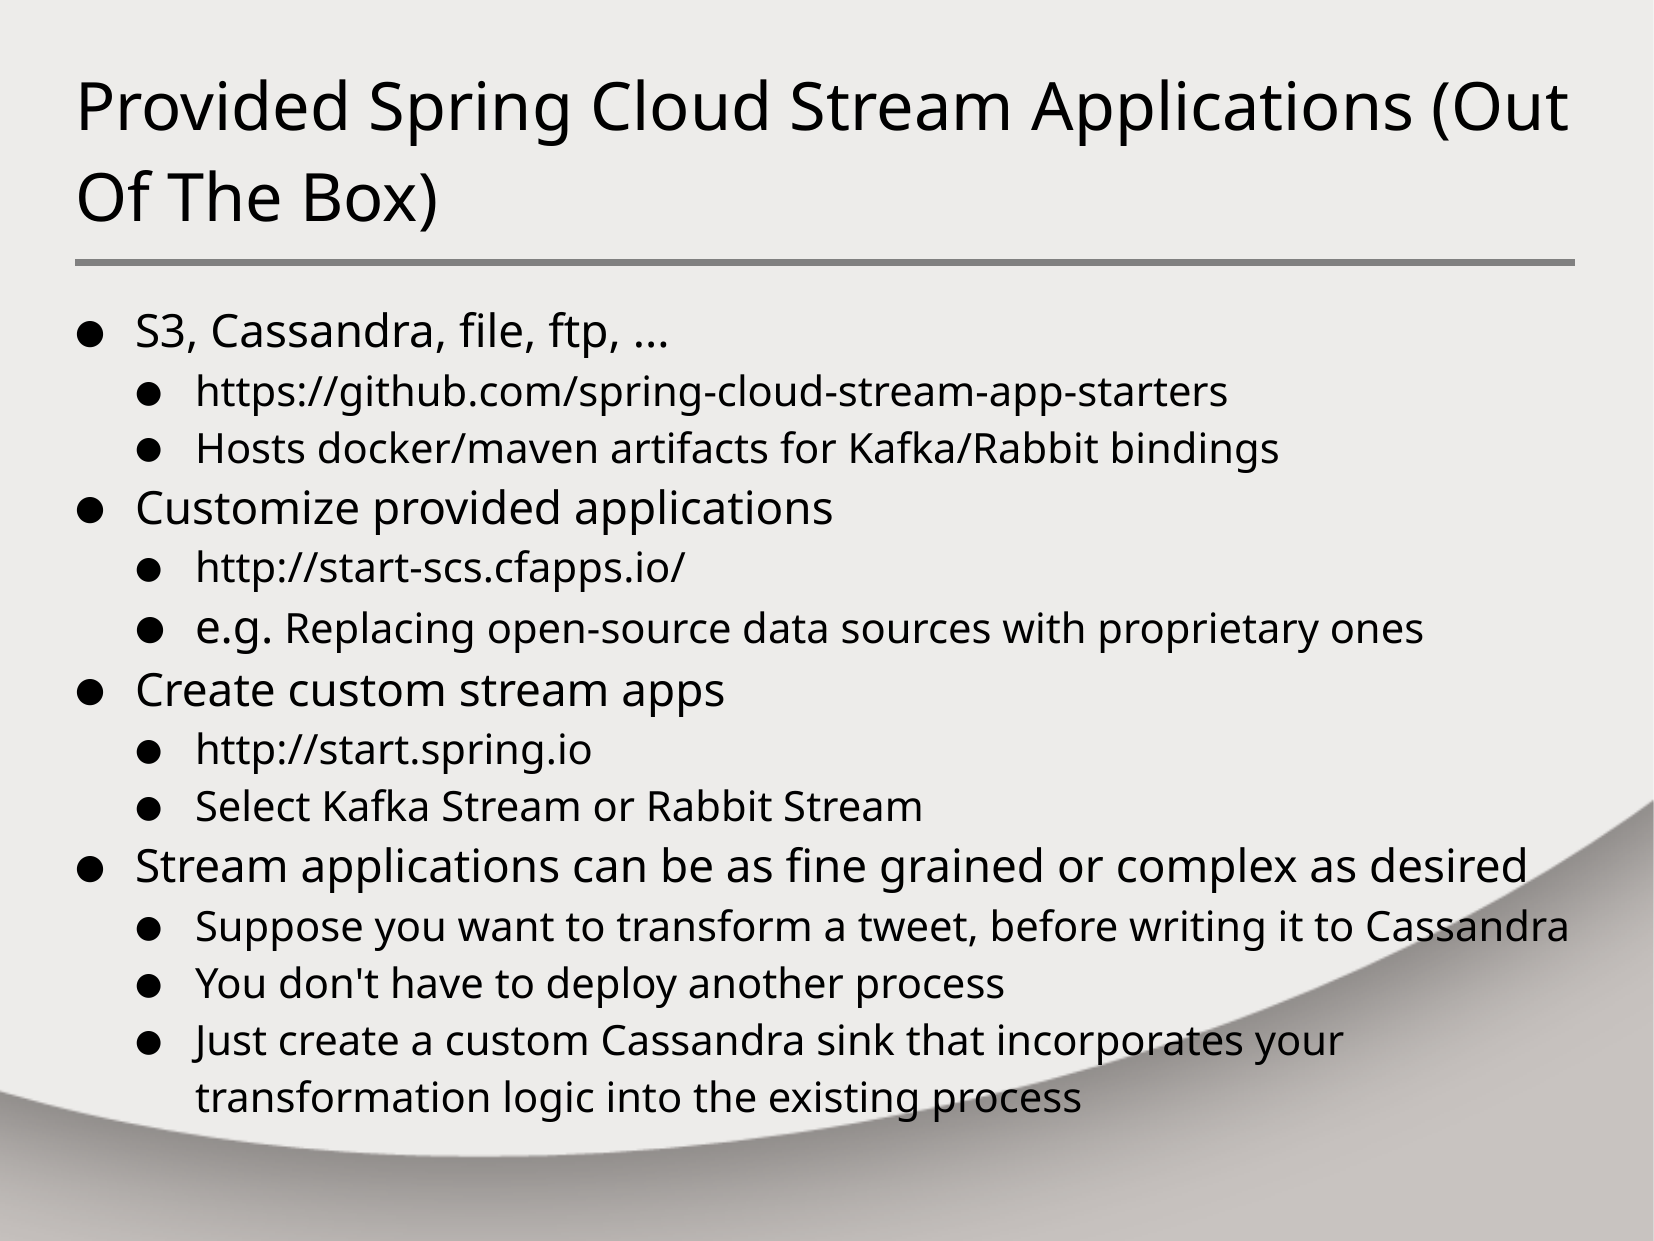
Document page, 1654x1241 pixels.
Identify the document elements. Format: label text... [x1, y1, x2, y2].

title Provided Spring Cloud Stream Applications (Out Of The Box) [75, 75, 1576, 226]
list S3, Cassandra, file, ftp, ... https://github.com/spring-cloud-stream-app-starters Hosts docker/maven artifacts for Kafka/Rabbit bindings Customize provided applications http://start-scs.cfapps.io/ e.g. Replacing open-source data sources with proprietary ones Create custom stream apps http://start.spring.io Select Kafka Stream or Rabbit Stream Stream applications can be as fine grained or complex as desired Suppose you want to transform a tweet, before writing it to Cassandra You don't have to deploy another process Just create a custom Cassandra sink that incorporates your transformation logic into the existing process [75, 298, 1576, 1163]
picture [0, 0, 1654, 1241]
